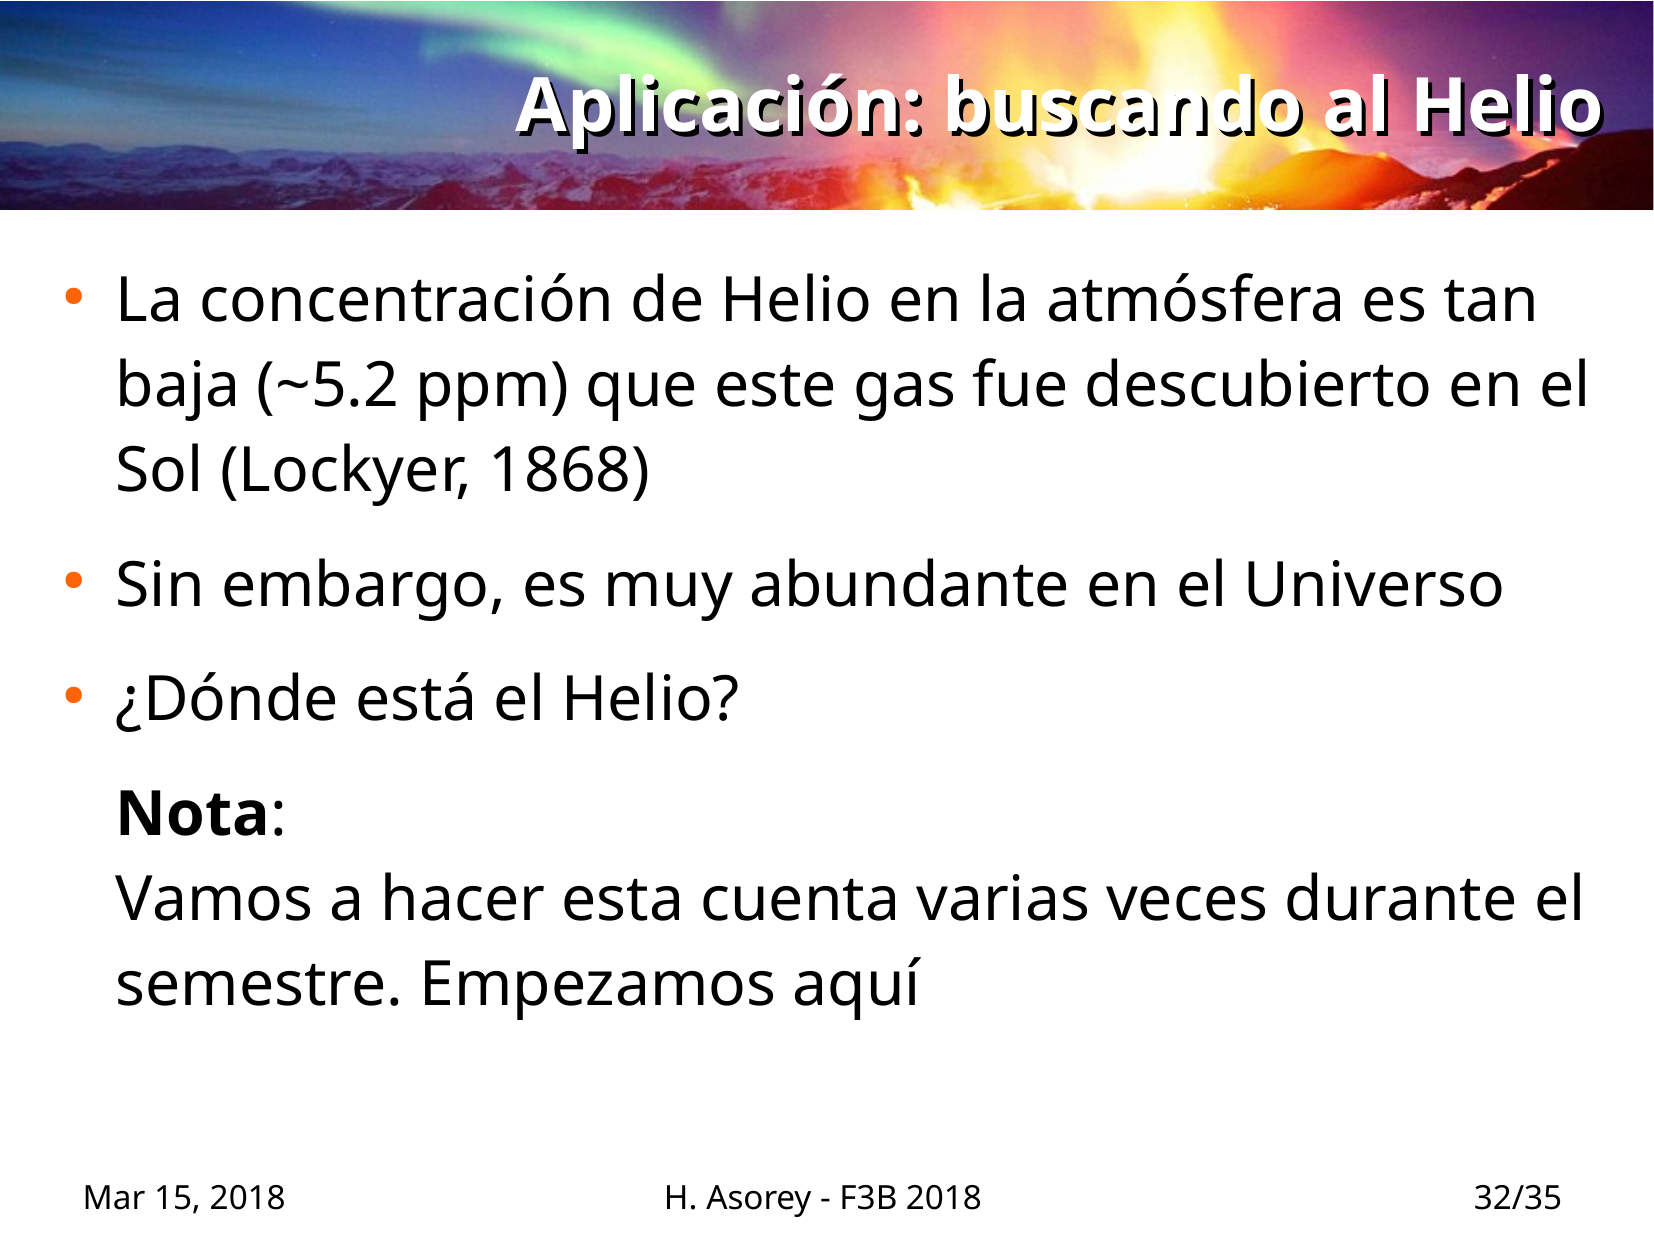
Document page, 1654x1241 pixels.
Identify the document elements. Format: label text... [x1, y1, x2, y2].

title Aplicación: buscando al Helio [45, 15, 1606, 191]
list La concentración de Helio en la atmósfera es tan baja (~5.2 ppm) que este gas fue descubierto en el Sol (Lockyer, 1868) Sin embargo, es muy abundante en el Universo ¿Dónde está el Helio? Nota: Vamos a hacer esta cuenta varias veces durante el semestre. Empezamos aquí [45, 255, 1606, 1156]
picture [0, 1, 1654, 210]
